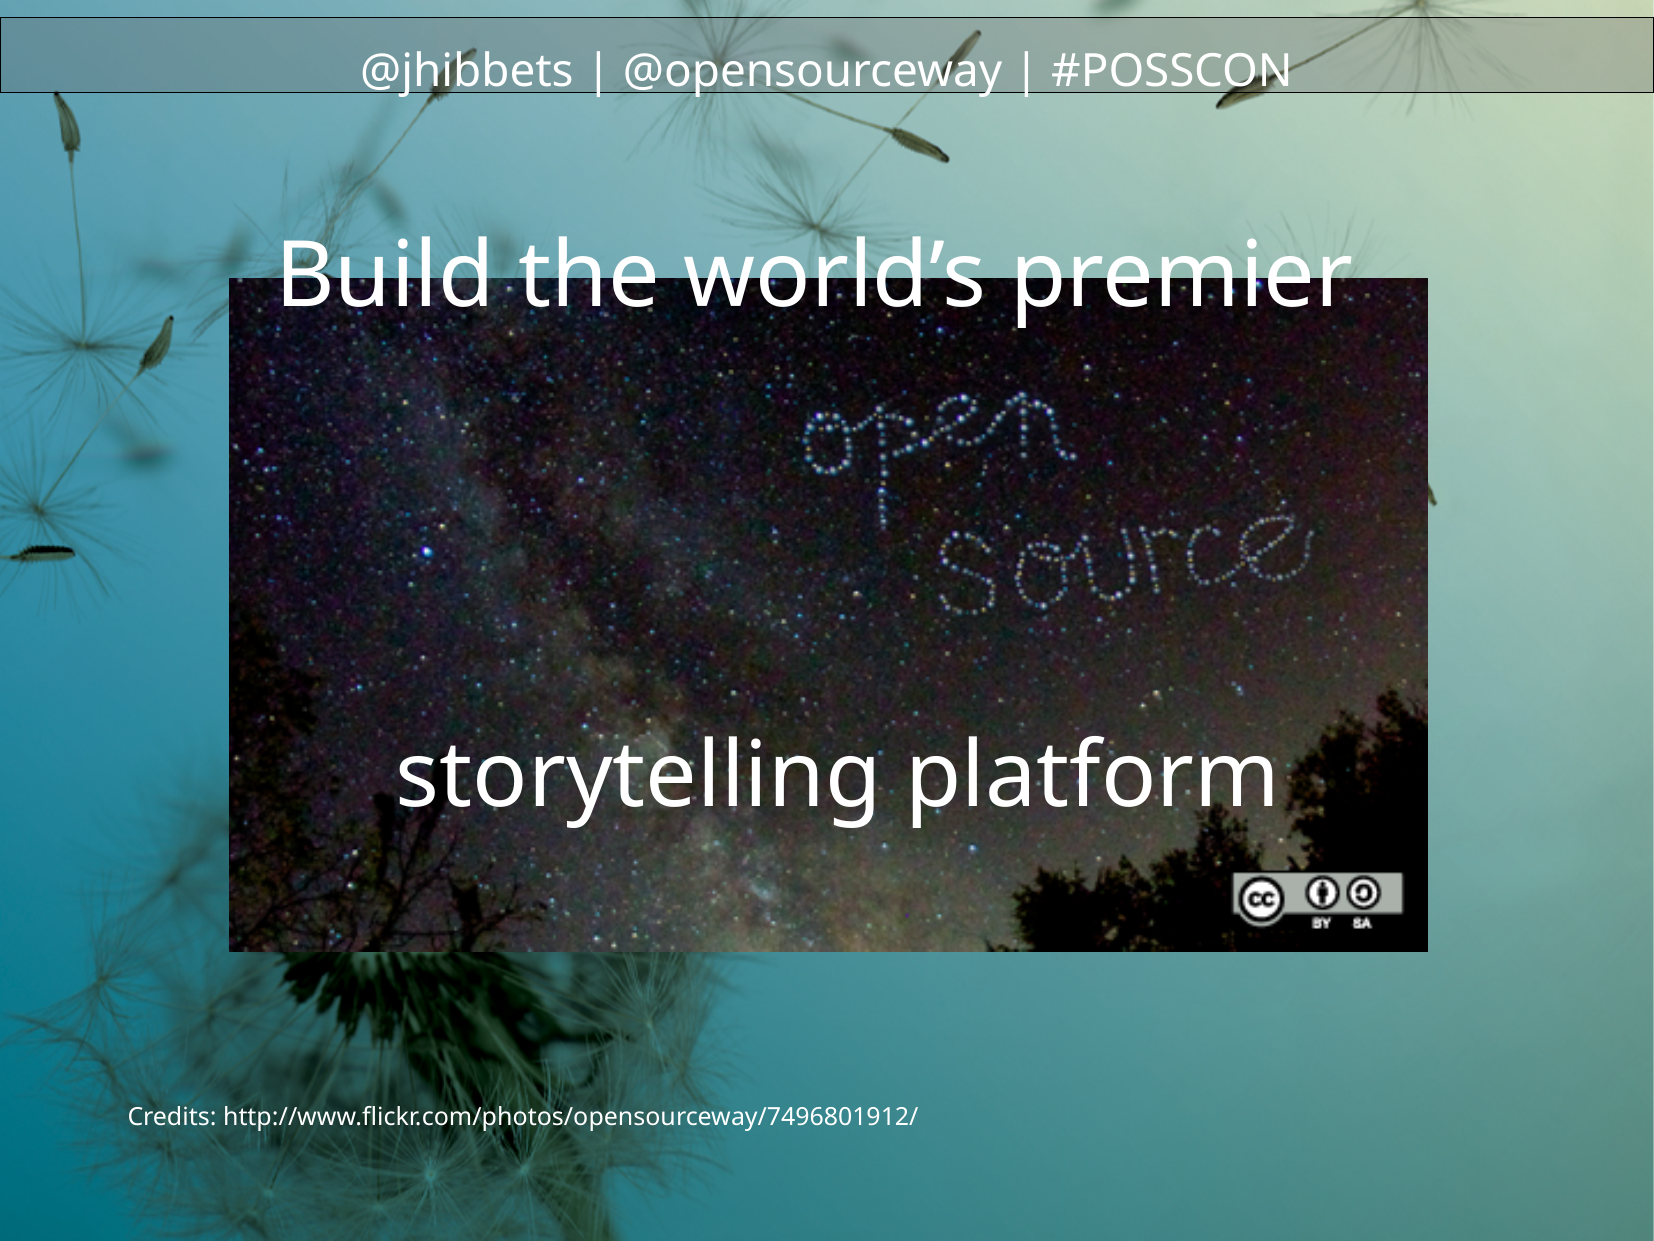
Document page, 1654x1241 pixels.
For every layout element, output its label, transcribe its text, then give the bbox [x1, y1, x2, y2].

picture [0, 0, 1654, 17]
picture [0, 93, 1654, 1241]
title Build the world’s premier storytelling platform [82, 291, 1571, 751]
text_box Credits: http://www.flickr.com/photos/opensourceway/7496801912/ [112, 1091, 1171, 1132]
